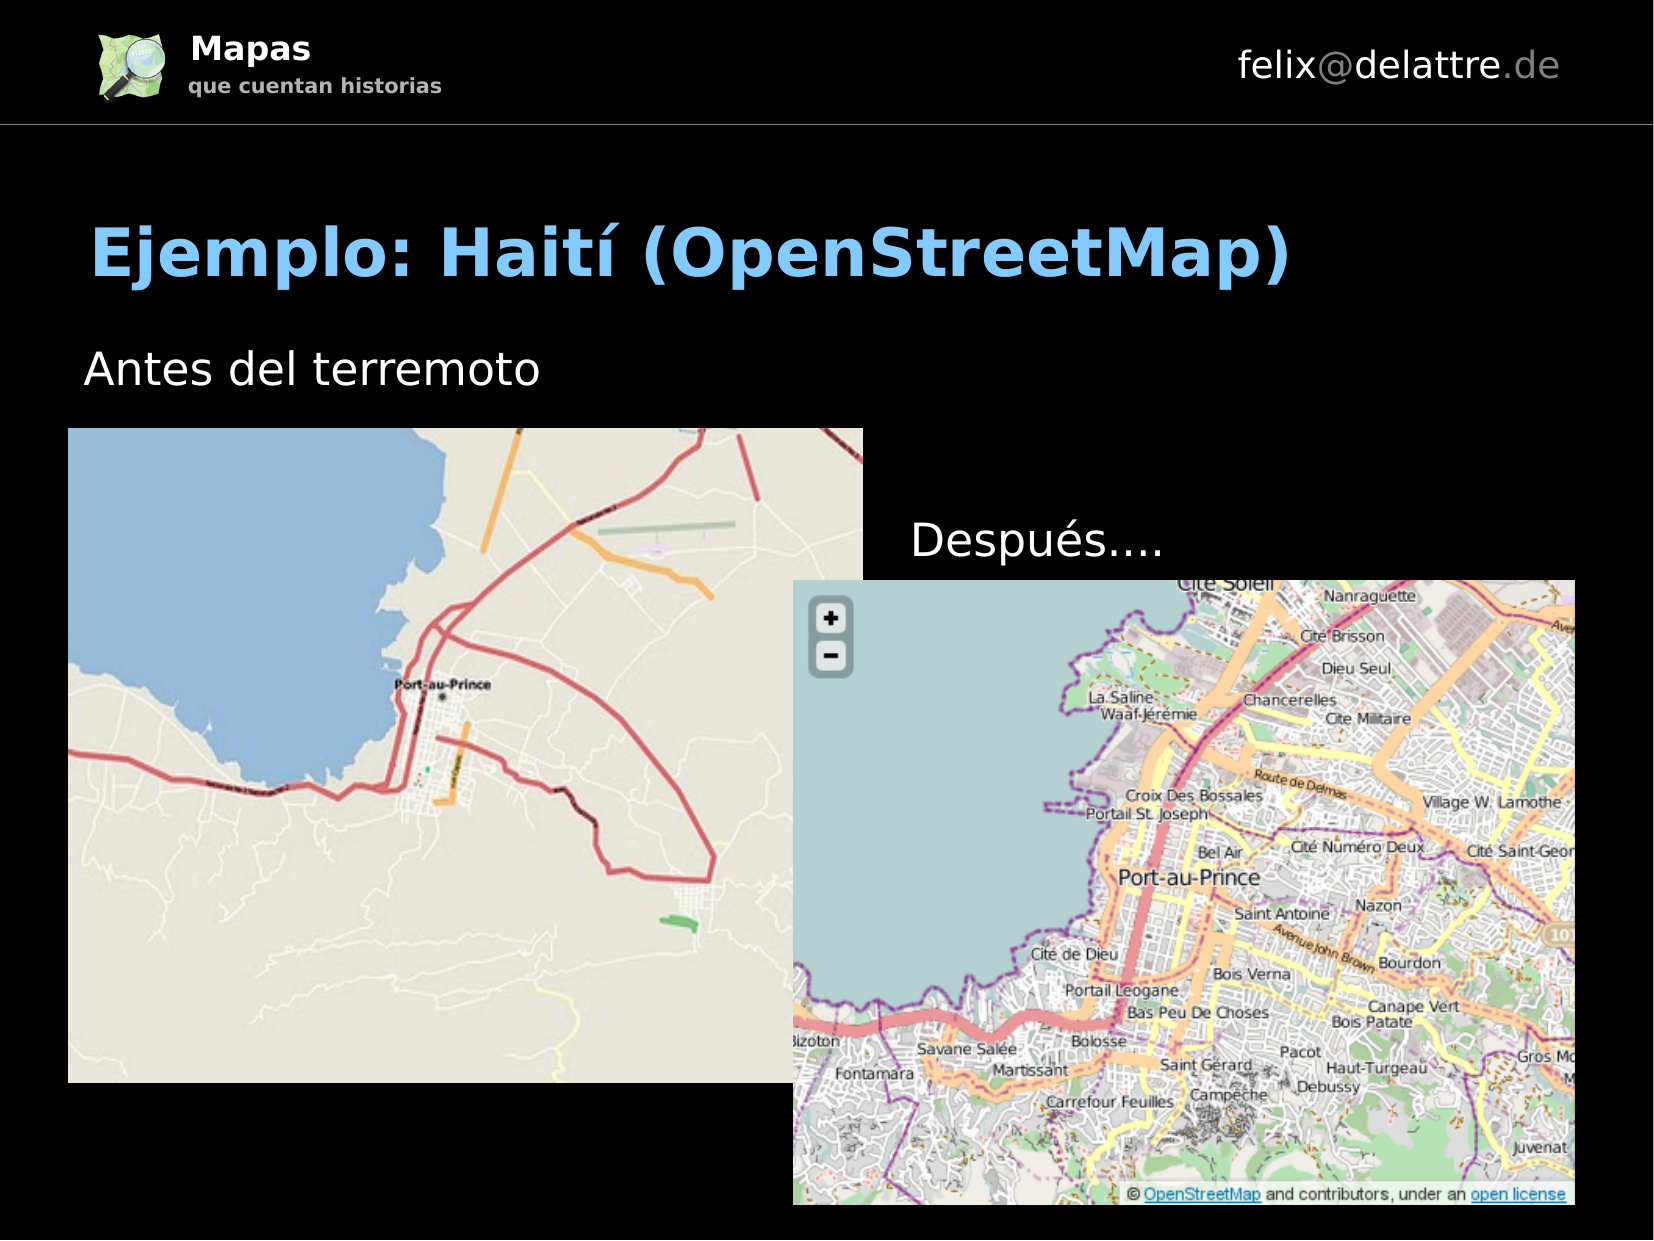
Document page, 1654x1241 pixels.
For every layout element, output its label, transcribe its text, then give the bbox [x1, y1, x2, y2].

text_box Después.... [895, 506, 1654, 575]
text_box Ejemplo: Haití (OpenStreetMap) [65, 197, 1318, 309]
text_box Antes del terremoto [68, 335, 865, 404]
picture [95, 34, 169, 107]
picture [68, 428, 1575, 1205]
